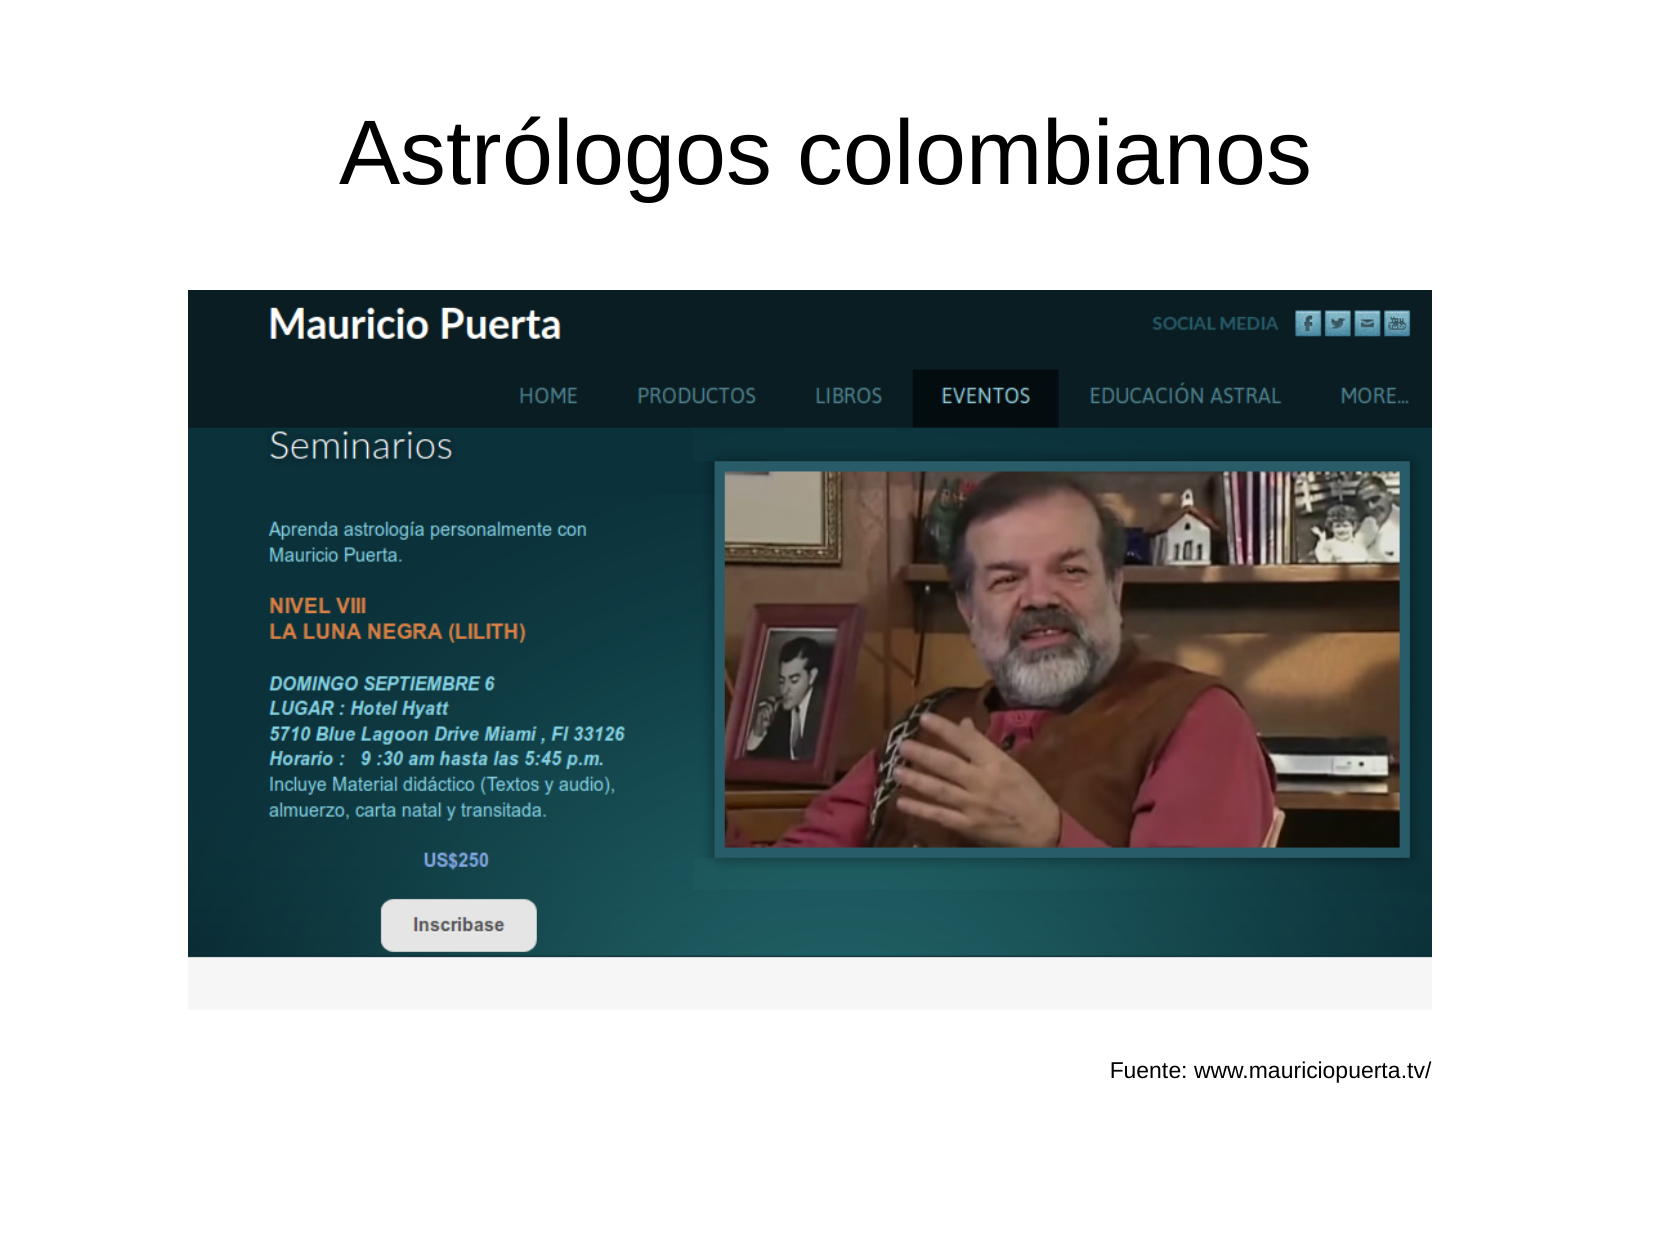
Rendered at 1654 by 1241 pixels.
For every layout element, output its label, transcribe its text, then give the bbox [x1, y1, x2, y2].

picture [188, 290, 1432, 1010]
title Astrólogos colombianos [82, 49, 1571, 257]
text_box Fuente: www.mauriciopuerta.tv/ [1095, 1050, 1654, 1107]
